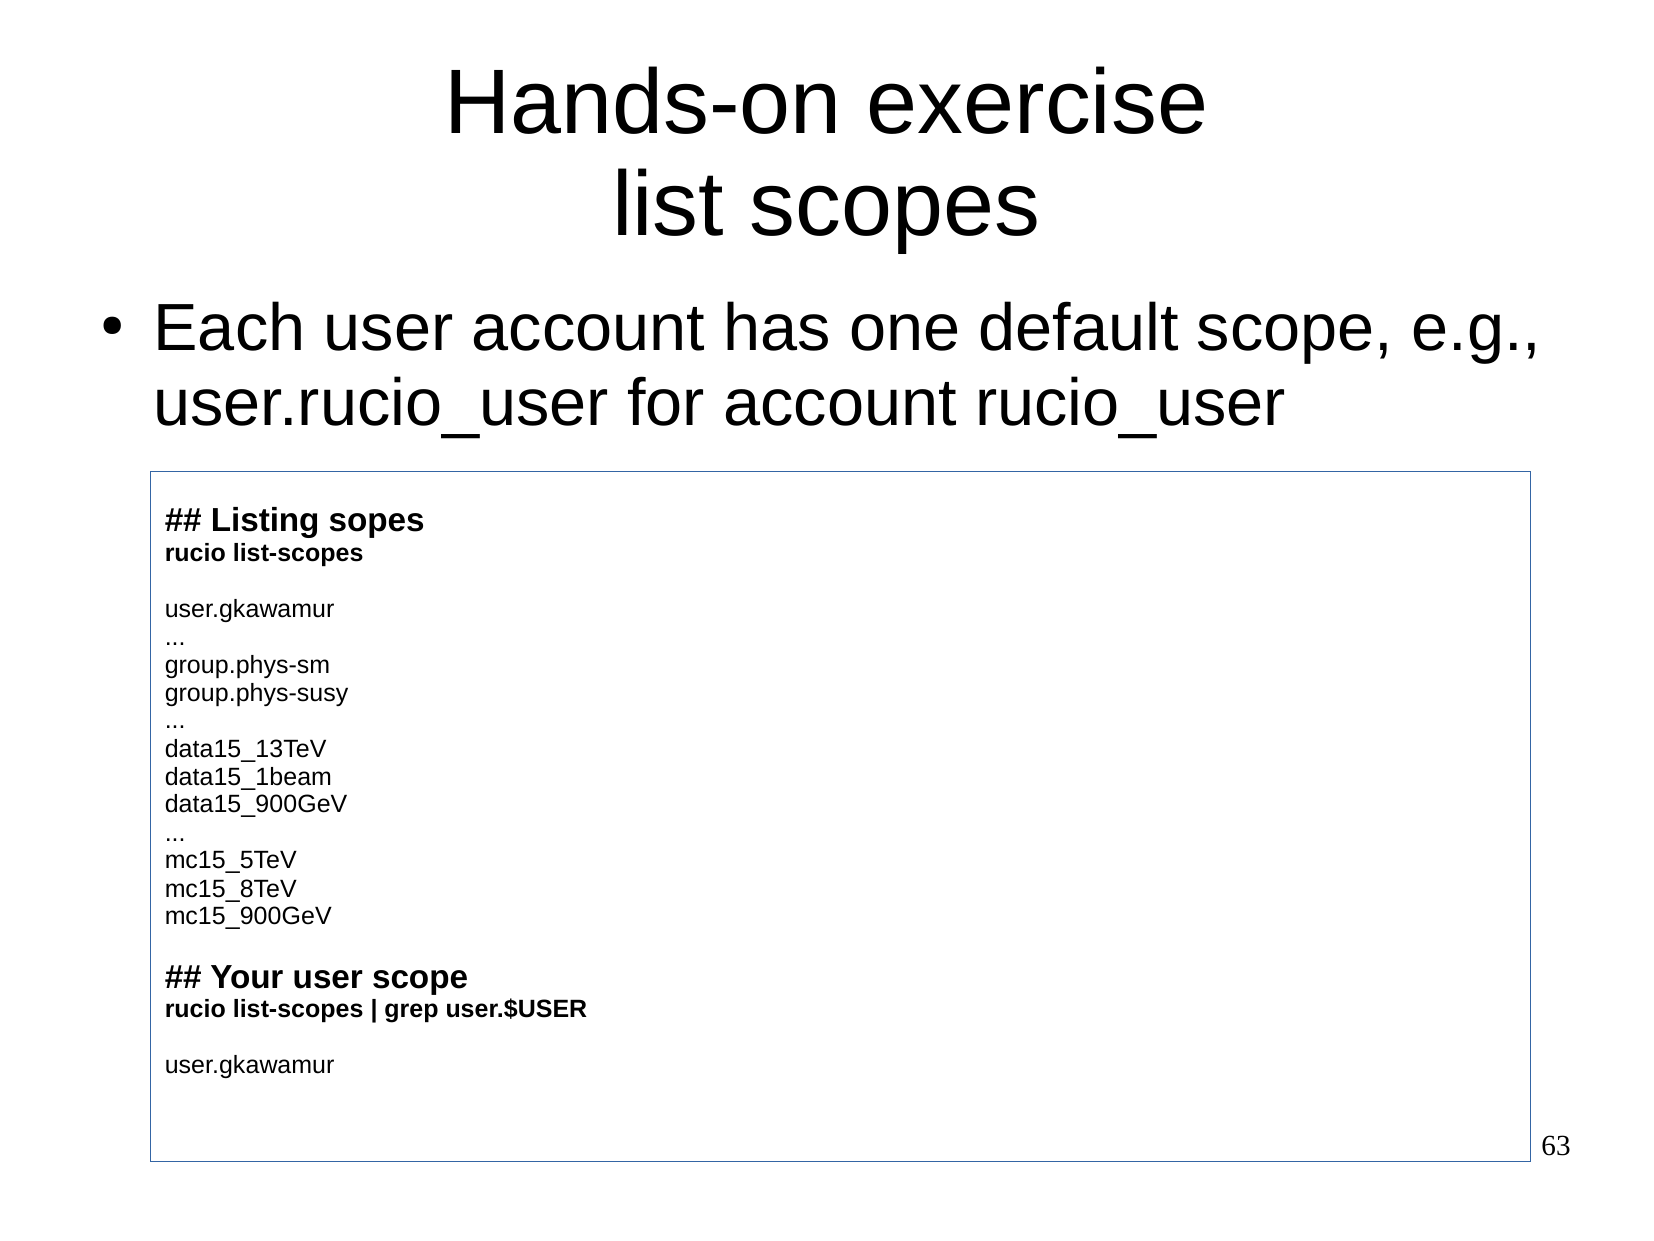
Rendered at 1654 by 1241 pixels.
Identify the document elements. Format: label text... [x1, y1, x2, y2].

list Each user account has one default scope, e.g., user.rucio_user for account rucio_user [82, 290, 1571, 1010]
text_box ## Listing sopes rucio list-scopes user.gkawamur ... group.phys-sm group.phys-susy ... data15_13TeV data15_1beam data15_900GeV ... mc15_5TeV mc15_8TeV mc15_900GeV ## Your user scope rucio list-scopes | grep user.$USER user.gkawamur [150, 471, 1531, 1162]
title Hands-on exercise list scopes [82, 49, 1571, 257]
